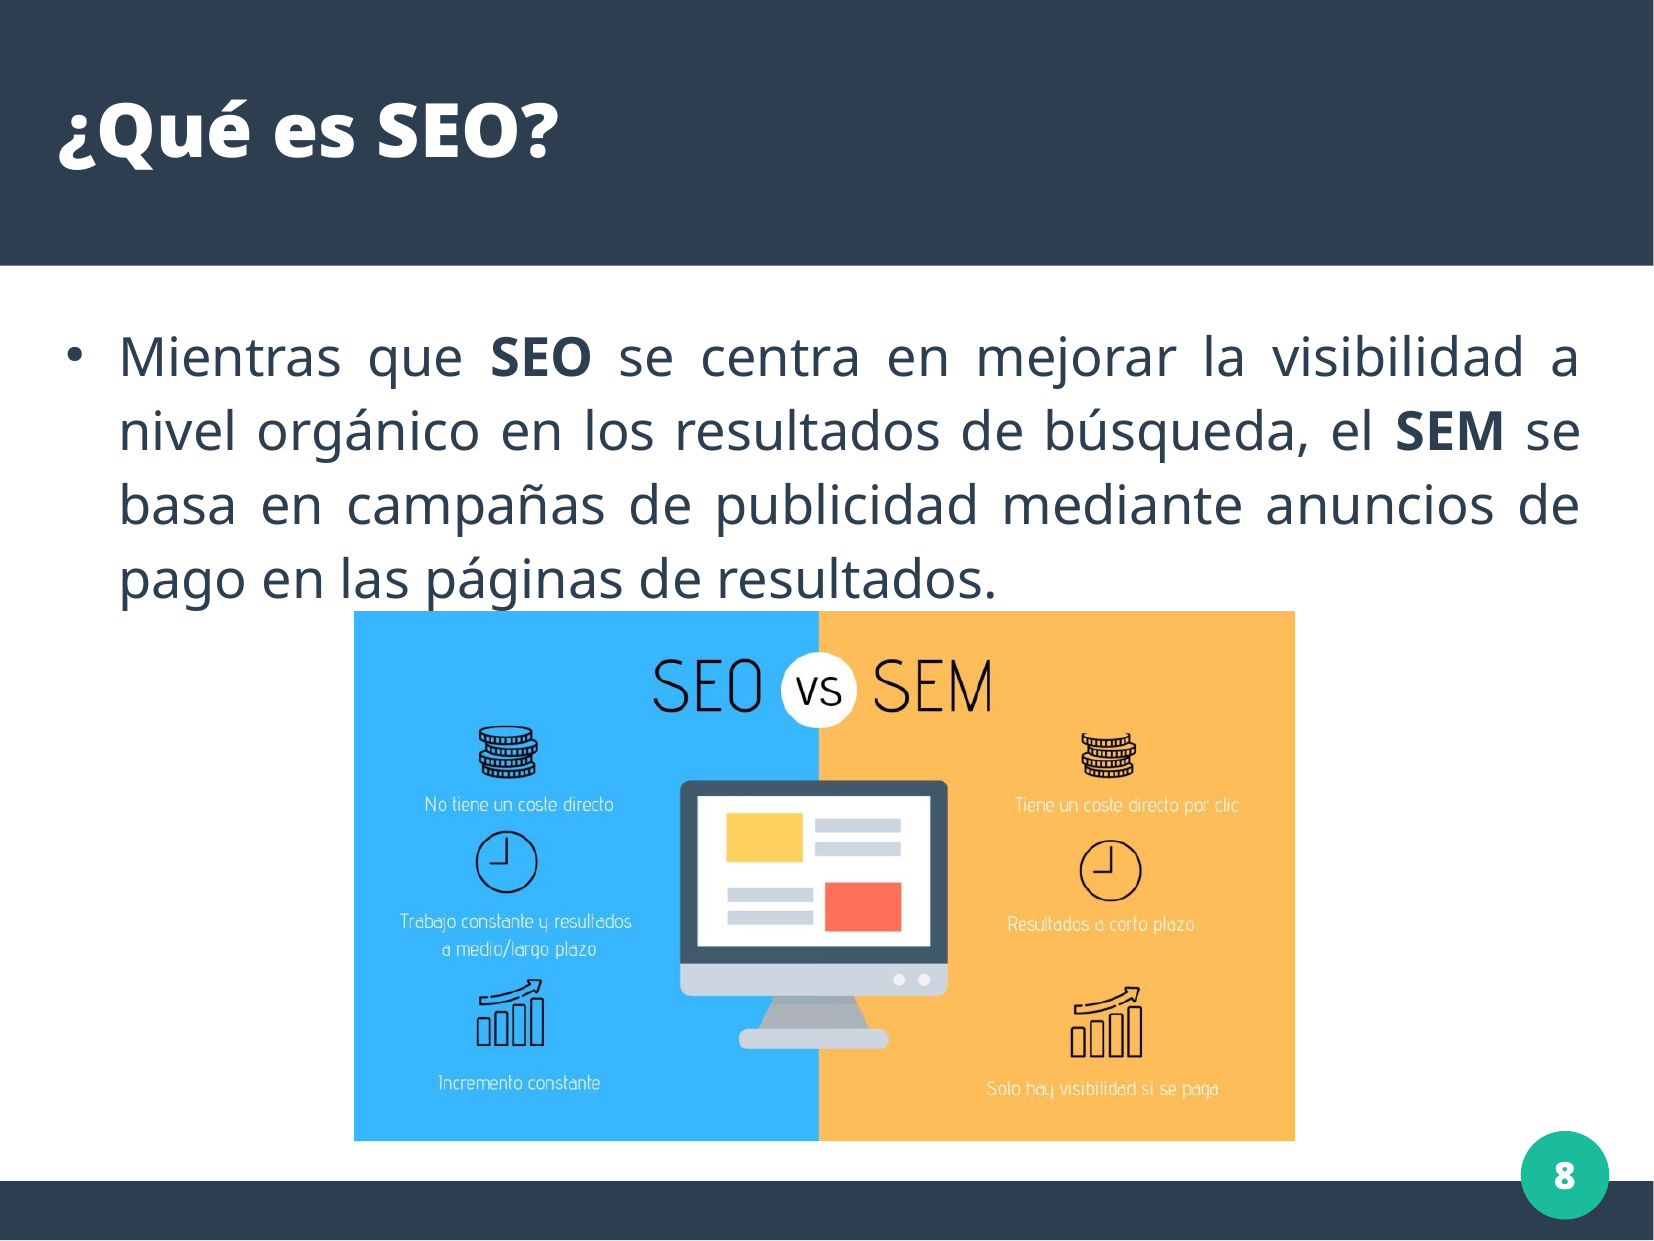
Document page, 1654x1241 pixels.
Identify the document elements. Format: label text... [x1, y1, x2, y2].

list Mientras que SEO se centra en mejorar la visibilidad a nivel orgánico en los resultados de búsqueda, el SEM se basa en campañas de publicidad mediante anuncios de pago en las páginas de resultados. [47, 318, 1583, 572]
picture [354, 611, 1295, 1141]
title ¿Qué es SEO? [59, 49, 1595, 207]
